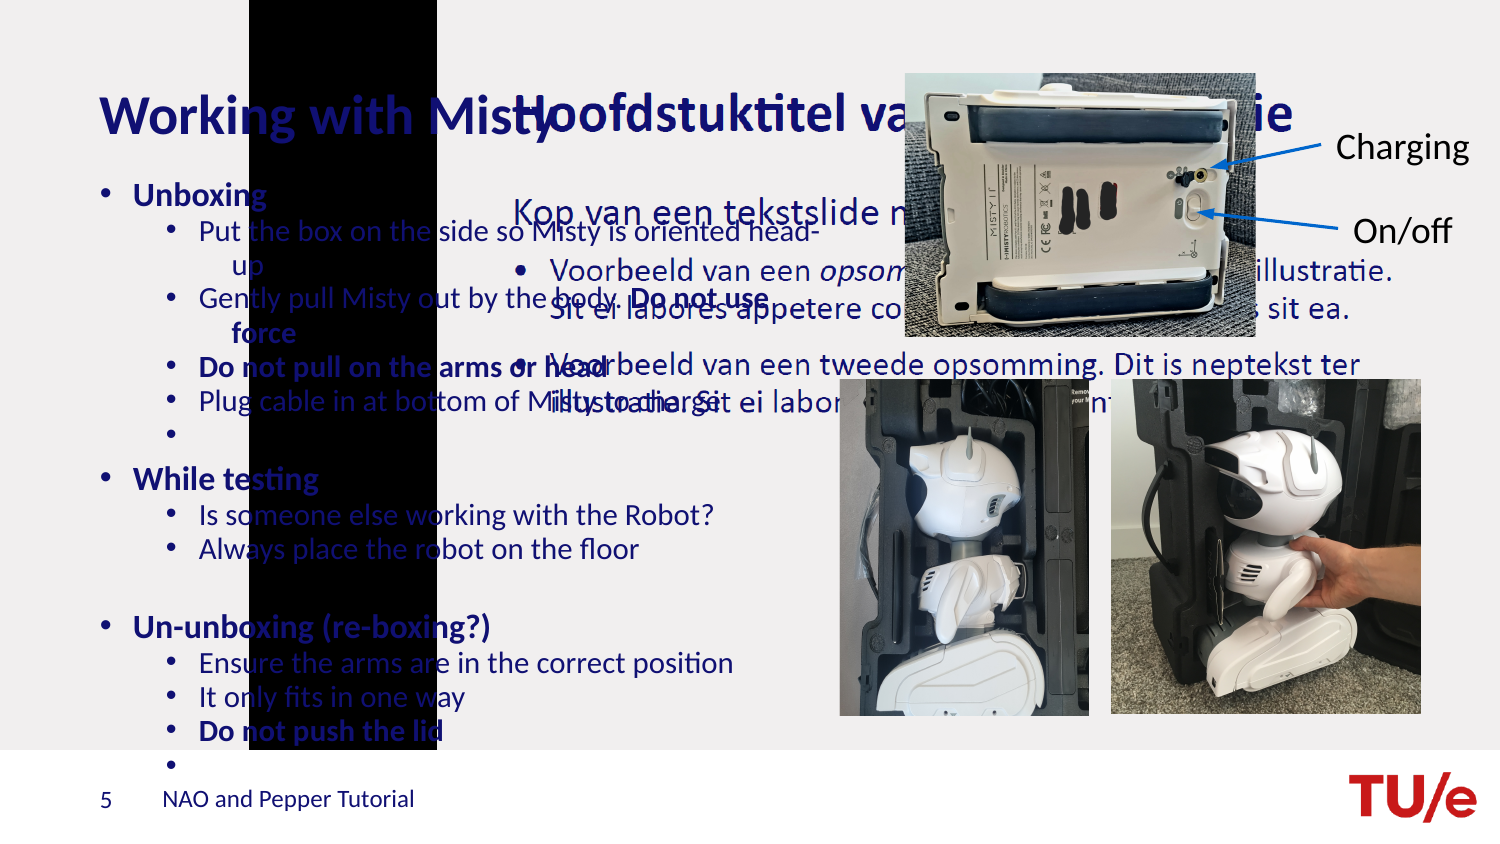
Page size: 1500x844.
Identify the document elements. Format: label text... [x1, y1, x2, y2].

picture [1111, 379, 1421, 714]
list Unboxing Put the box on the side so Misty is oriented head-up Gently pull Misty out by the body. Do not use force Do not pull on the arms or head Plug cable in at bottom of Misty to charge While testing Is someone else working with the Robot? Always place the robot on the floor Un-unboxing (re-boxing?) Ensure the arms are in the correct position It only fits in one way Do not push the lid [100, 176, 840, 750]
title Working with Misty [1256, 89, 1400, 155]
picture [904, 73, 1256, 337]
picture [839, 379, 1089, 716]
text_box [100, 783, 199, 841]
text_box On/off [1338, 198, 1471, 259]
title Working with Misty [99, 89, 904, 155]
text_box Charging [1321, 114, 1487, 175]
text_box NAO and Pepper Tutorial [162, 782, 1267, 841]
